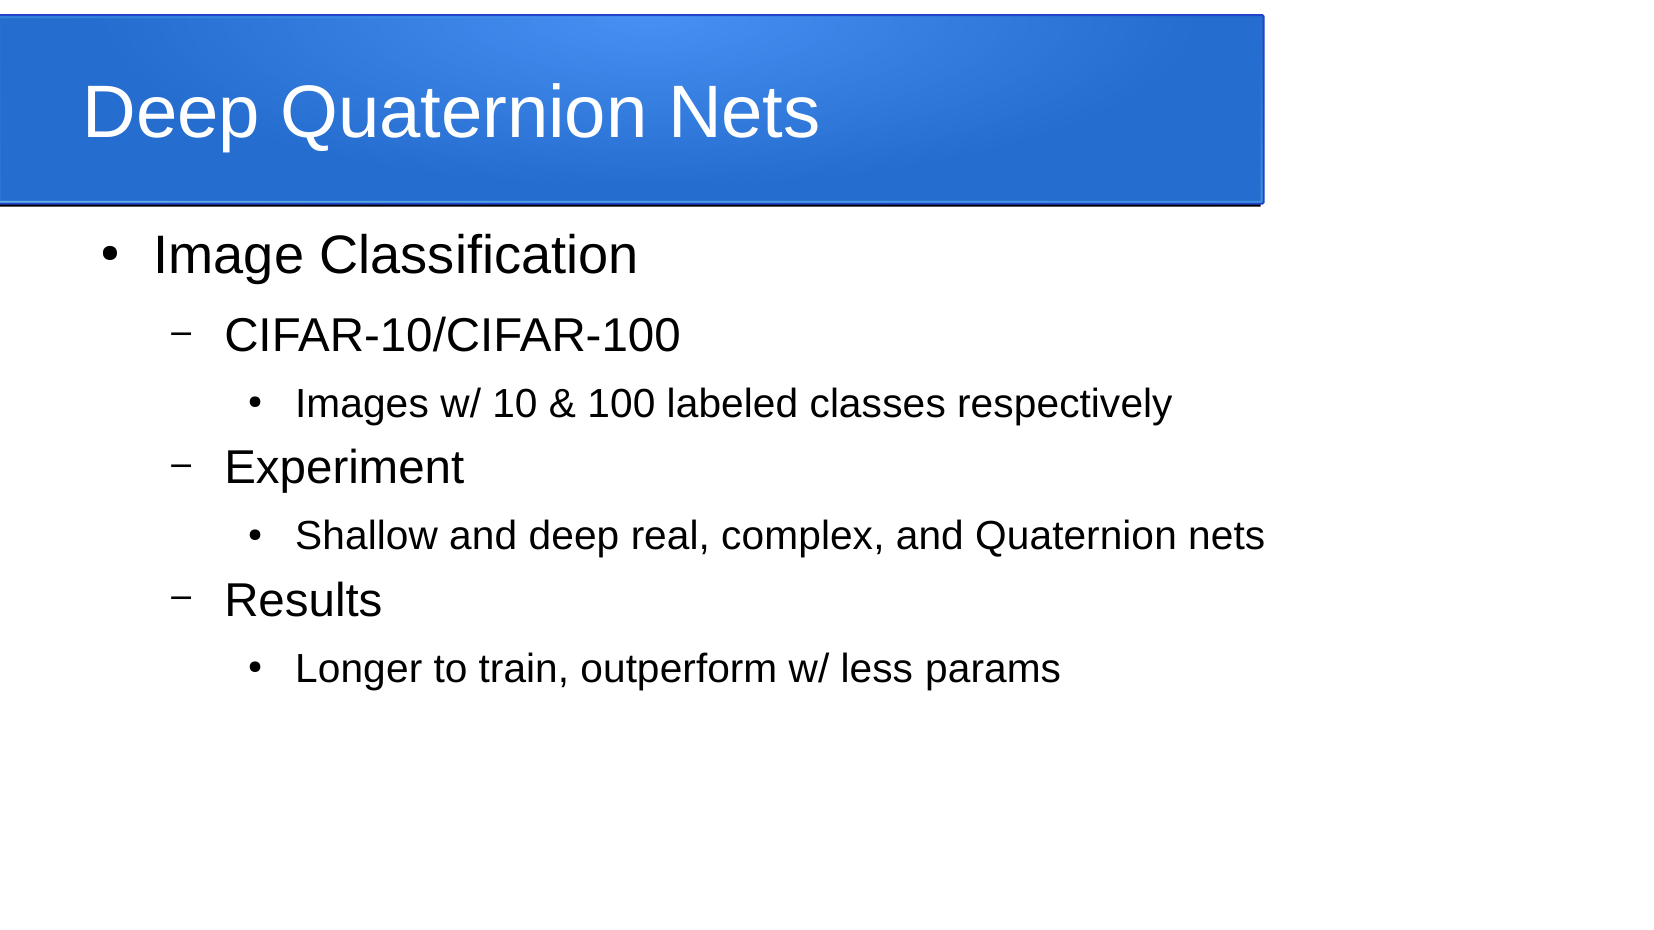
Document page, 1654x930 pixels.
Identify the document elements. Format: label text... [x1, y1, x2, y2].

title Deep Quaternion Nets [82, 35, 1234, 189]
list Image Classification CIFAR-10/CIFAR-100 Images w/ 10 & 100 labeled classes respectively Experiment Shallow and deep real, complex, and Quaternion nets Results Longer to train, outperform w/ less params [82, 224, 1571, 764]
